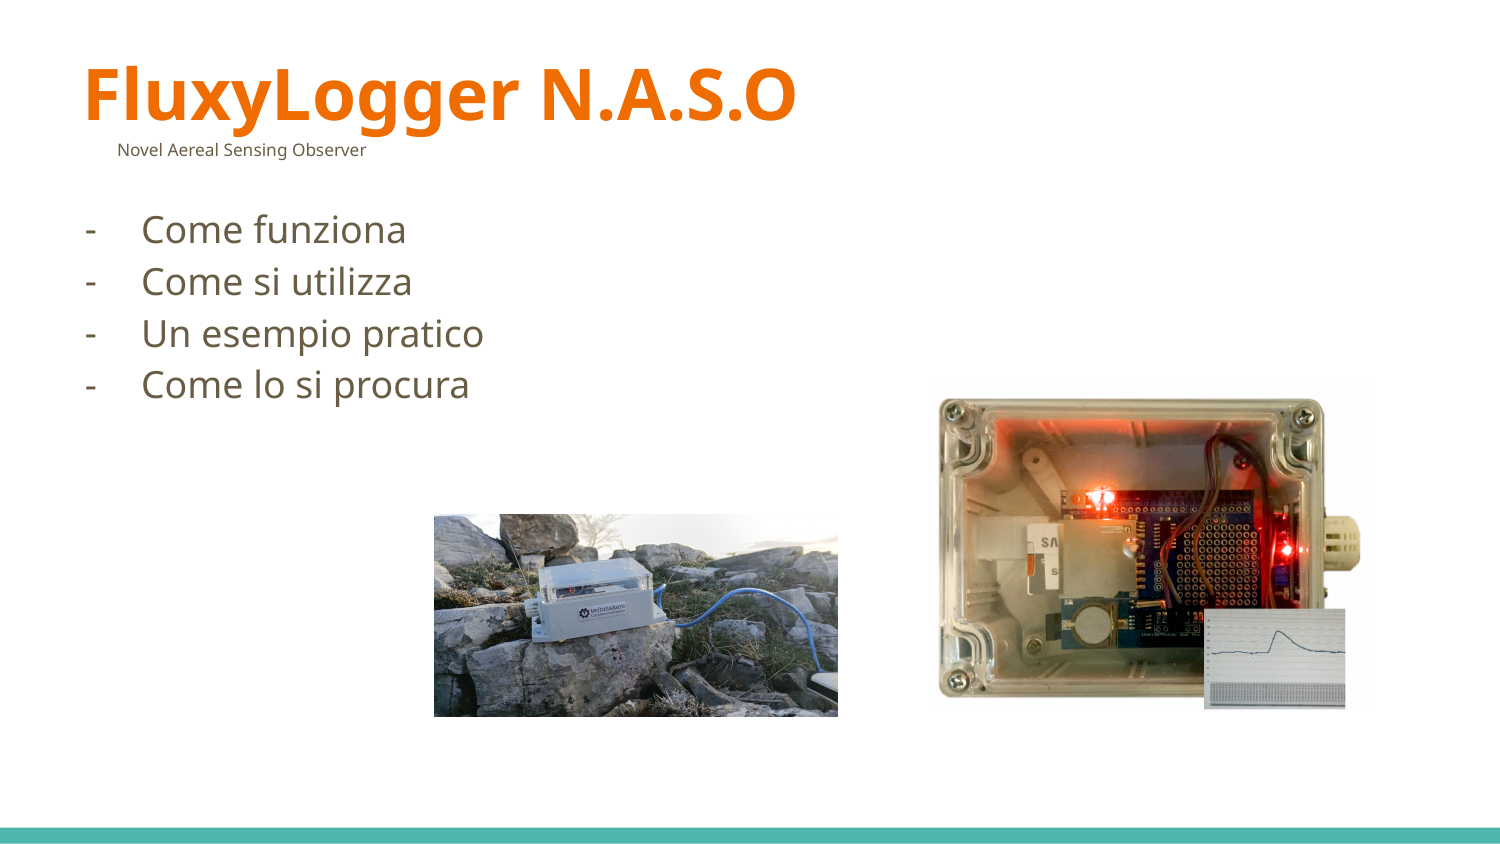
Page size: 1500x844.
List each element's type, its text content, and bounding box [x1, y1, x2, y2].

list Come funziona Come si utilizza Un esempio pratico Come lo si procura [51, 184, 1449, 455]
title FluxyLogger N.A.S.O [67, 34, 1376, 151]
picture [434, 514, 838, 717]
picture [929, 381, 1376, 712]
list Novel Aereal Sensing Observer [67, 120, 978, 175]
